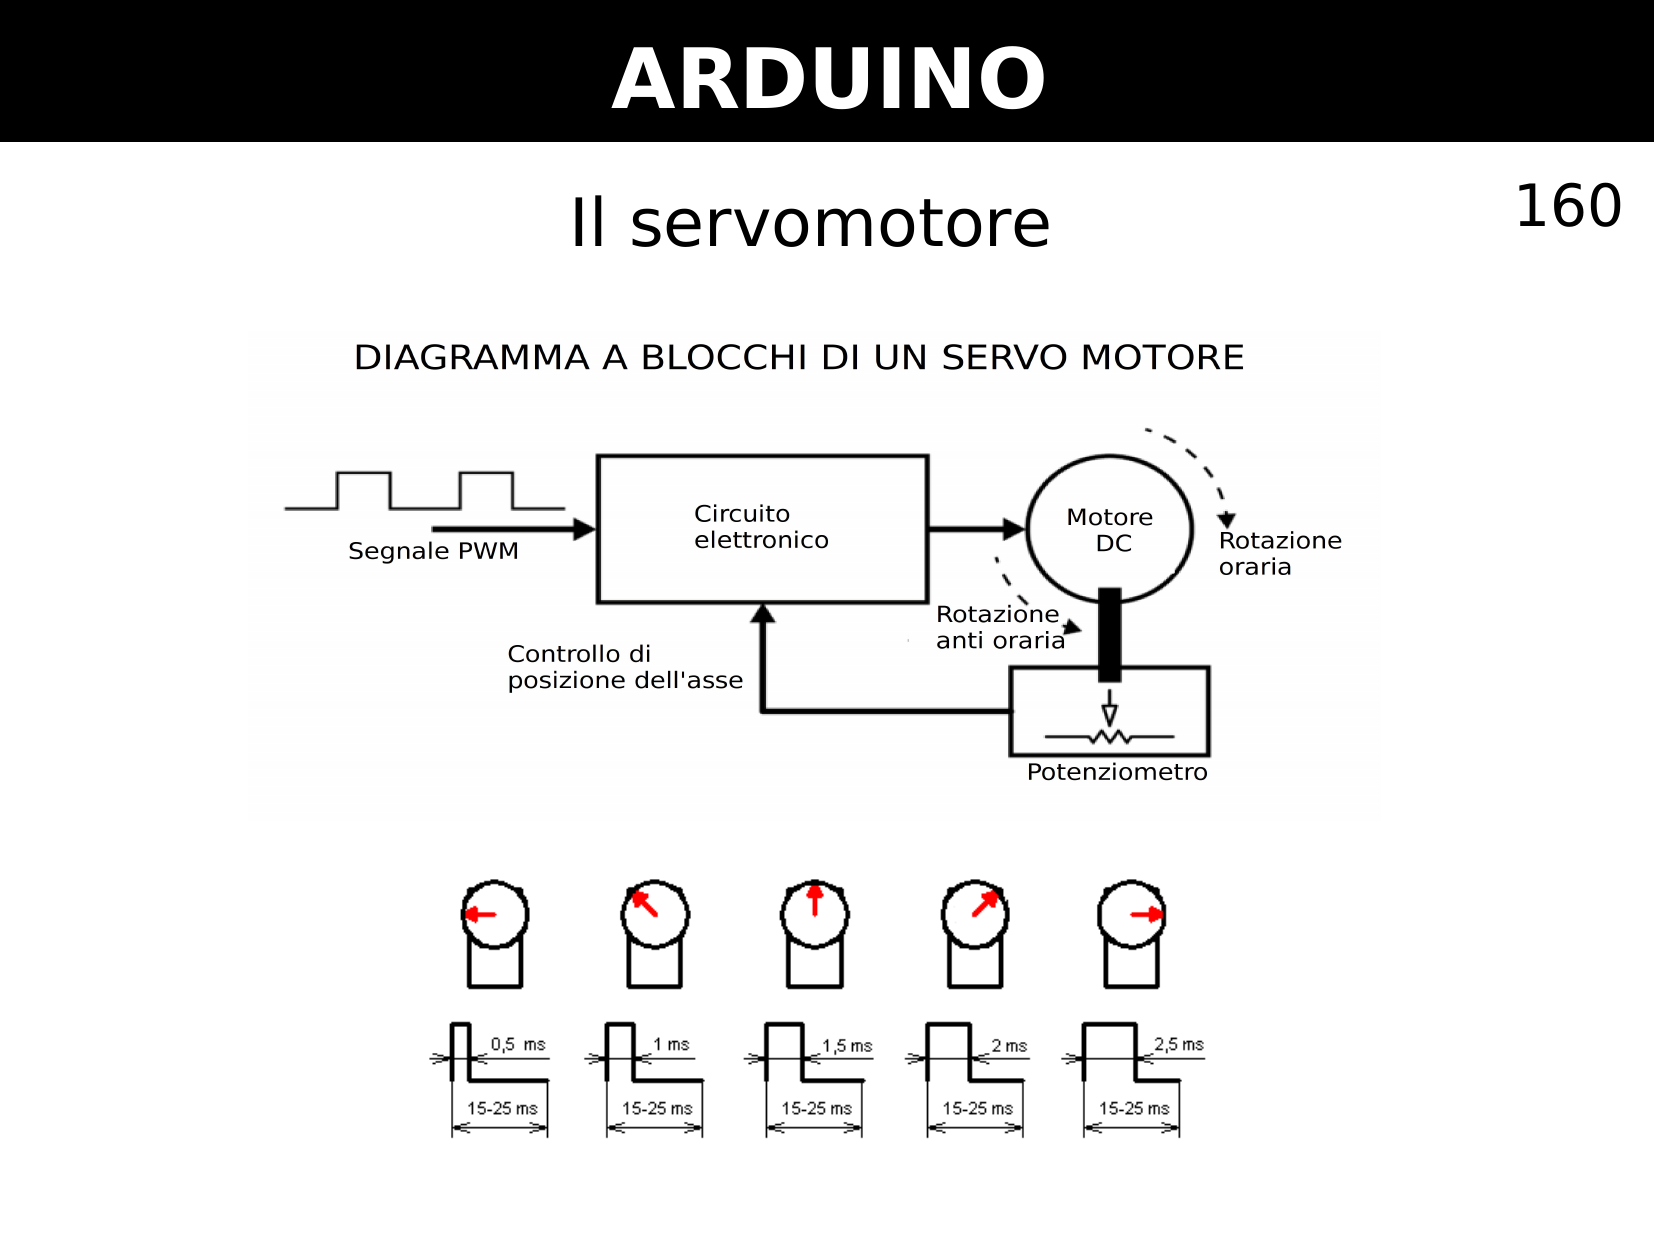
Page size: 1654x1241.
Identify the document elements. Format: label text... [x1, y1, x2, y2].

picture [425, 864, 1207, 1146]
text_box Il servomotore [555, 177, 1072, 270]
picture [248, 330, 1381, 821]
text_box [0, 0, 1654, 142]
text_box ARDUINO [596, 23, 1063, 136]
text_box 160 [1498, 165, 1640, 249]
